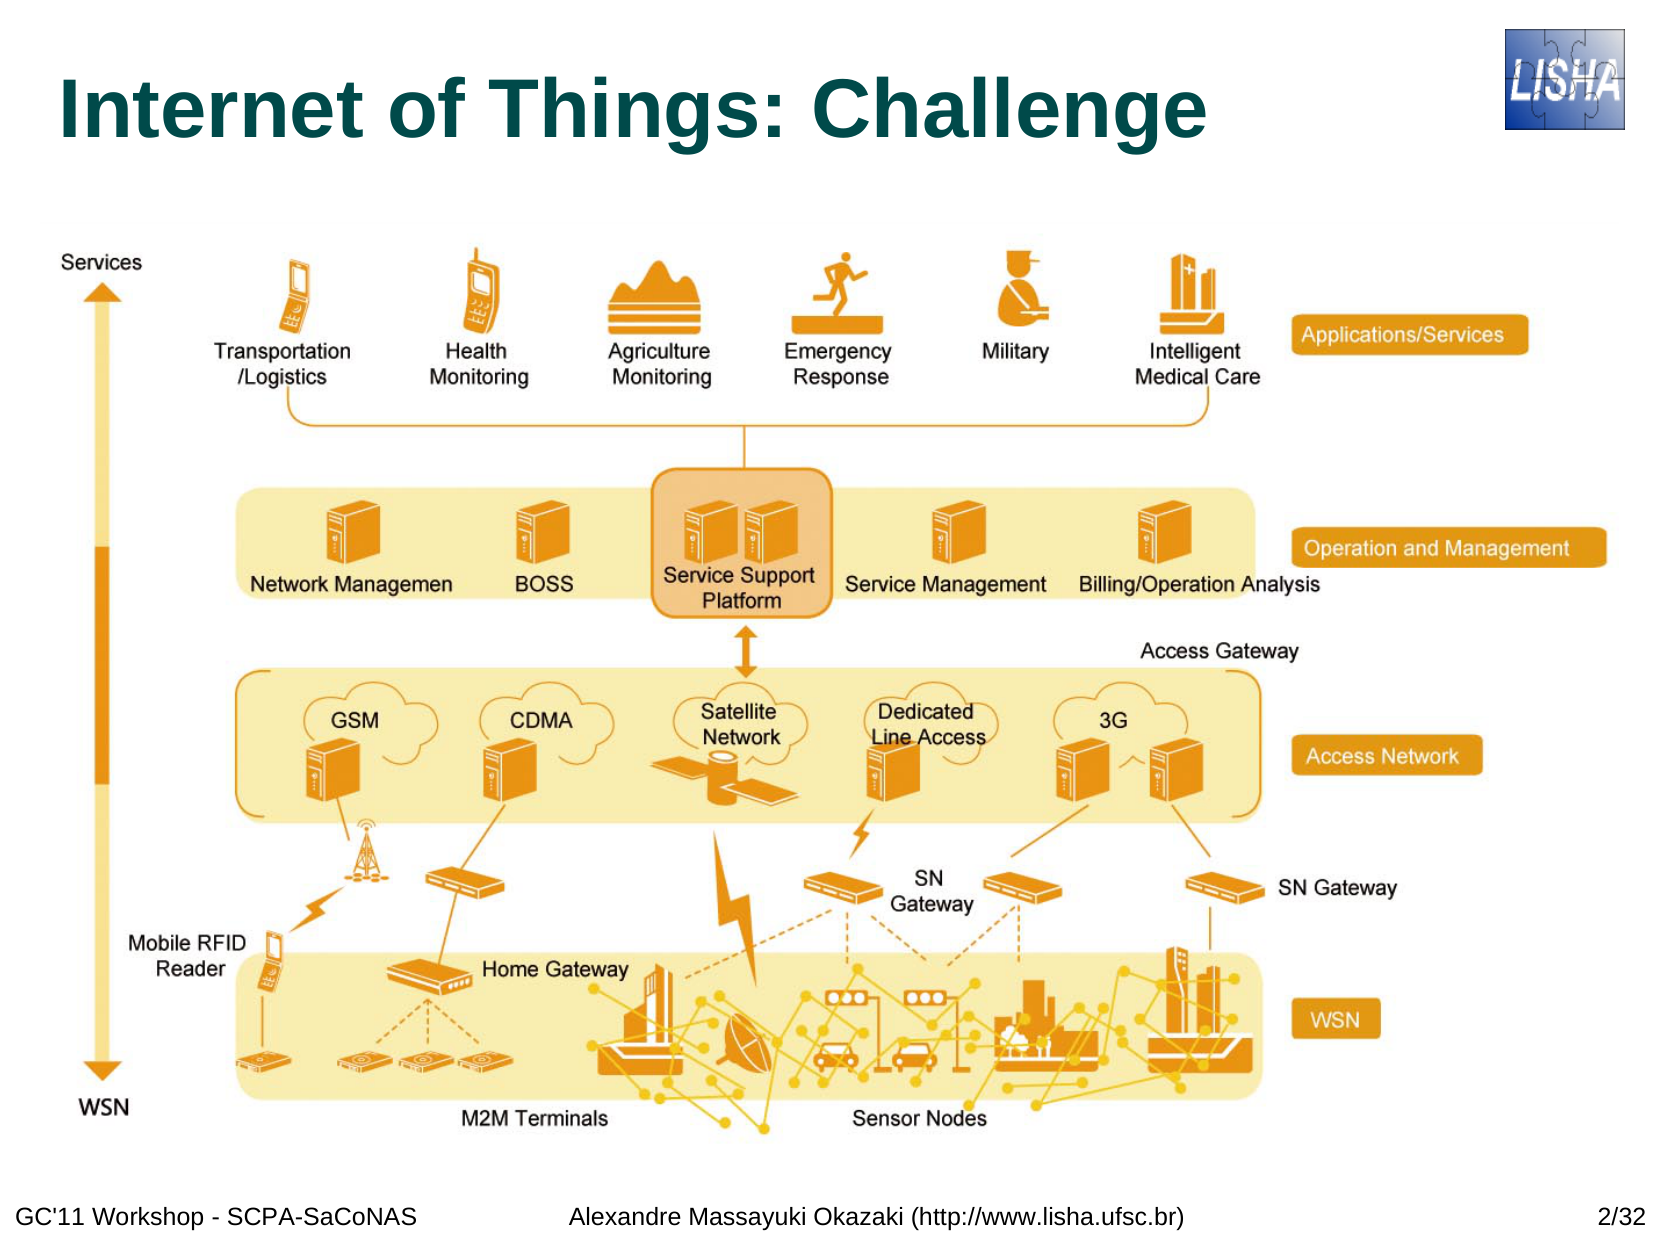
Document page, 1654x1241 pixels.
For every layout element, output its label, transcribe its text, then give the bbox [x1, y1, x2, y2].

picture [40, 222, 1619, 1146]
picture [1595, 29, 1625, 130]
title Internet of Things: Challenge [58, 11, 1595, 219]
